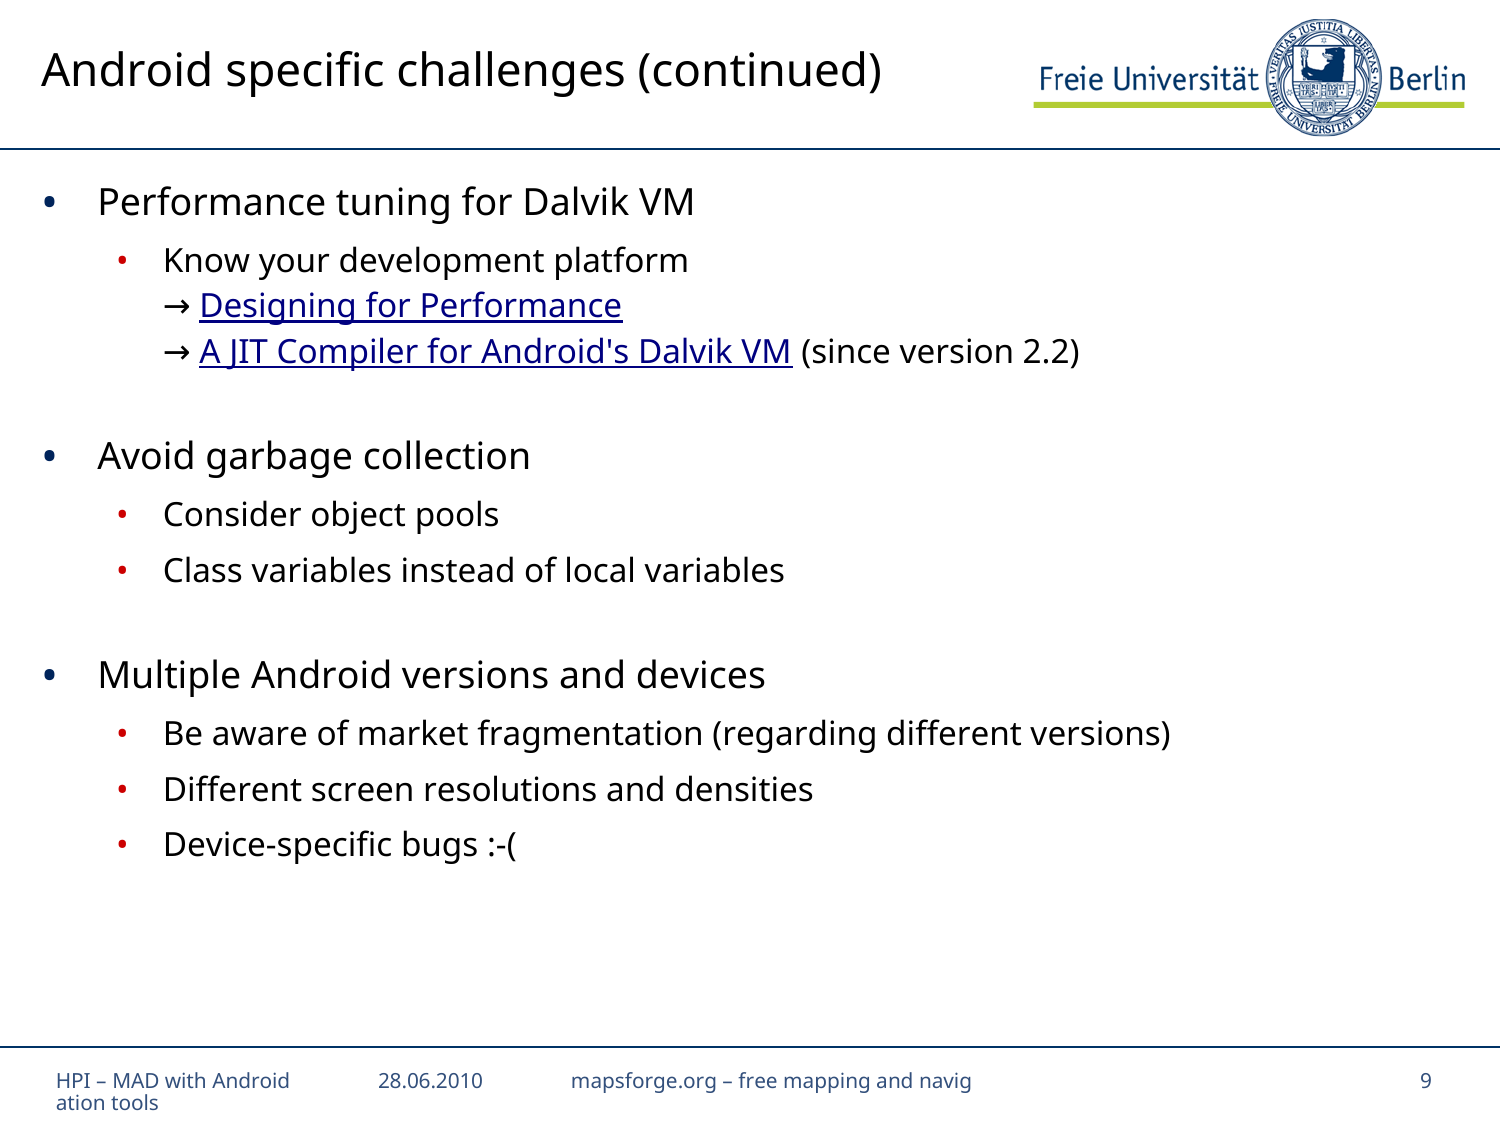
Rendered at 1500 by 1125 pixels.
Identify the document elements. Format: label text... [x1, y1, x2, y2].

list Performance tuning for Dalvik VM Know your development platform → Designing for Performance → A JIT Compiler for Android's Dalvik VM (since version 2.2) Avoid garbage collection Consider object pools Class variables instead of local variables Multiple Android versions and devices Be aware of market fragmentation (regarding different versions) Different screen resolutions and densities Device-specific bugs :-( [41, 175, 1447, 919]
title Android specific challenges (continued) [41, 0, 1016, 138]
picture [1033, 19, 1470, 137]
